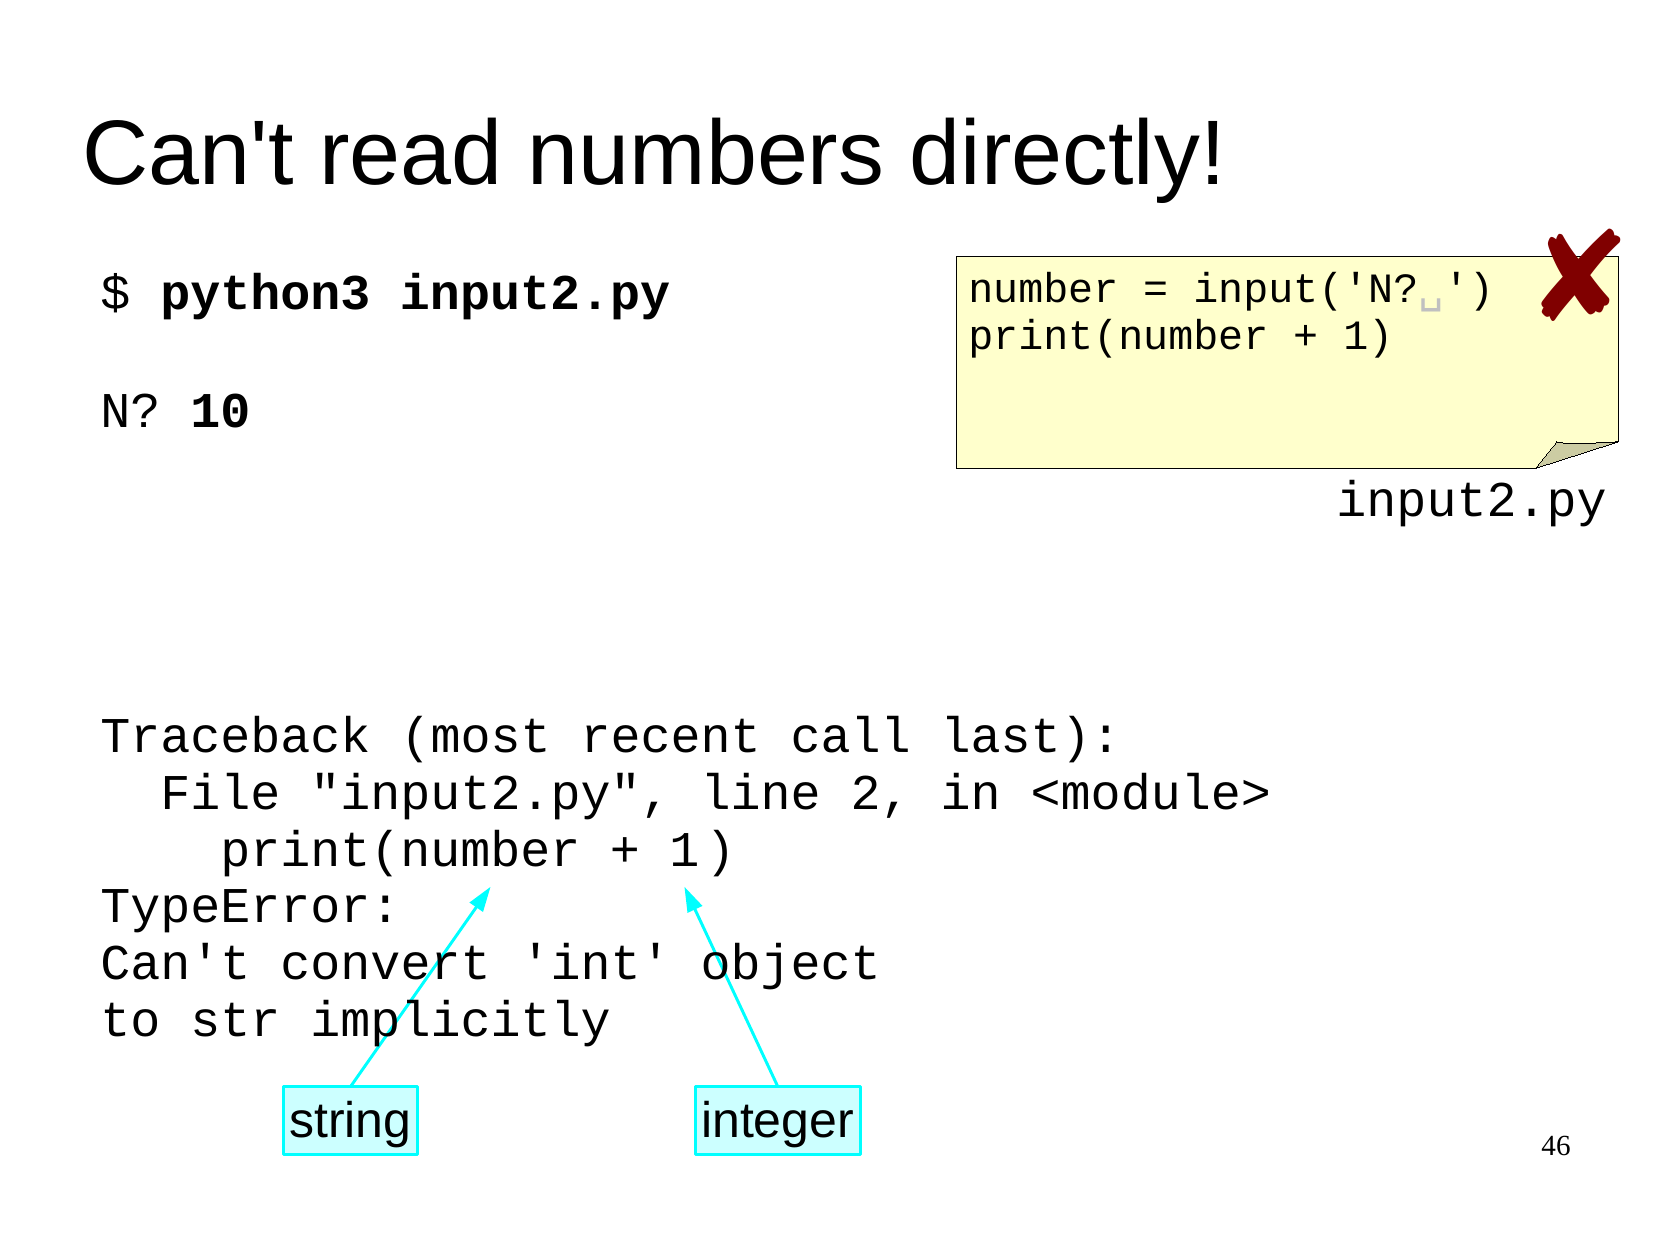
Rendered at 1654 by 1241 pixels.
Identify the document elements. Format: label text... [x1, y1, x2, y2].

text_box TypeError: Can't convert 'int' object to str implicitly [94, 875, 917, 1058]
text_box Traceback (most recent call last): File "input2.py", line 2, in <module> [94, 704, 1277, 831]
text_box integer [695, 1086, 861, 1155]
text_box ✘ [1511, 200, 1626, 356]
text_box number [394, 818, 587, 875]
text_box print( [214, 818, 394, 875]
text_box 10 [184, 380, 257, 449]
text_box input2.py [1330, 468, 1613, 538]
text_box input2.py [394, 261, 707, 331]
text_box $ [94, 261, 137, 331]
text_box N? [94, 380, 167, 449]
text_box ) [706, 818, 742, 875]
title Can't read numbers directly! [82, 49, 1571, 257]
text_box 1.0 [1535, 441, 1619, 468]
text_box number = input('N?␣') print(number + 1) [956, 256, 1619, 469]
text_box + [604, 818, 646, 875]
text_box 1 [663, 818, 706, 887]
text_box python3 [154, 261, 377, 331]
text_box string [283, 1086, 418, 1155]
